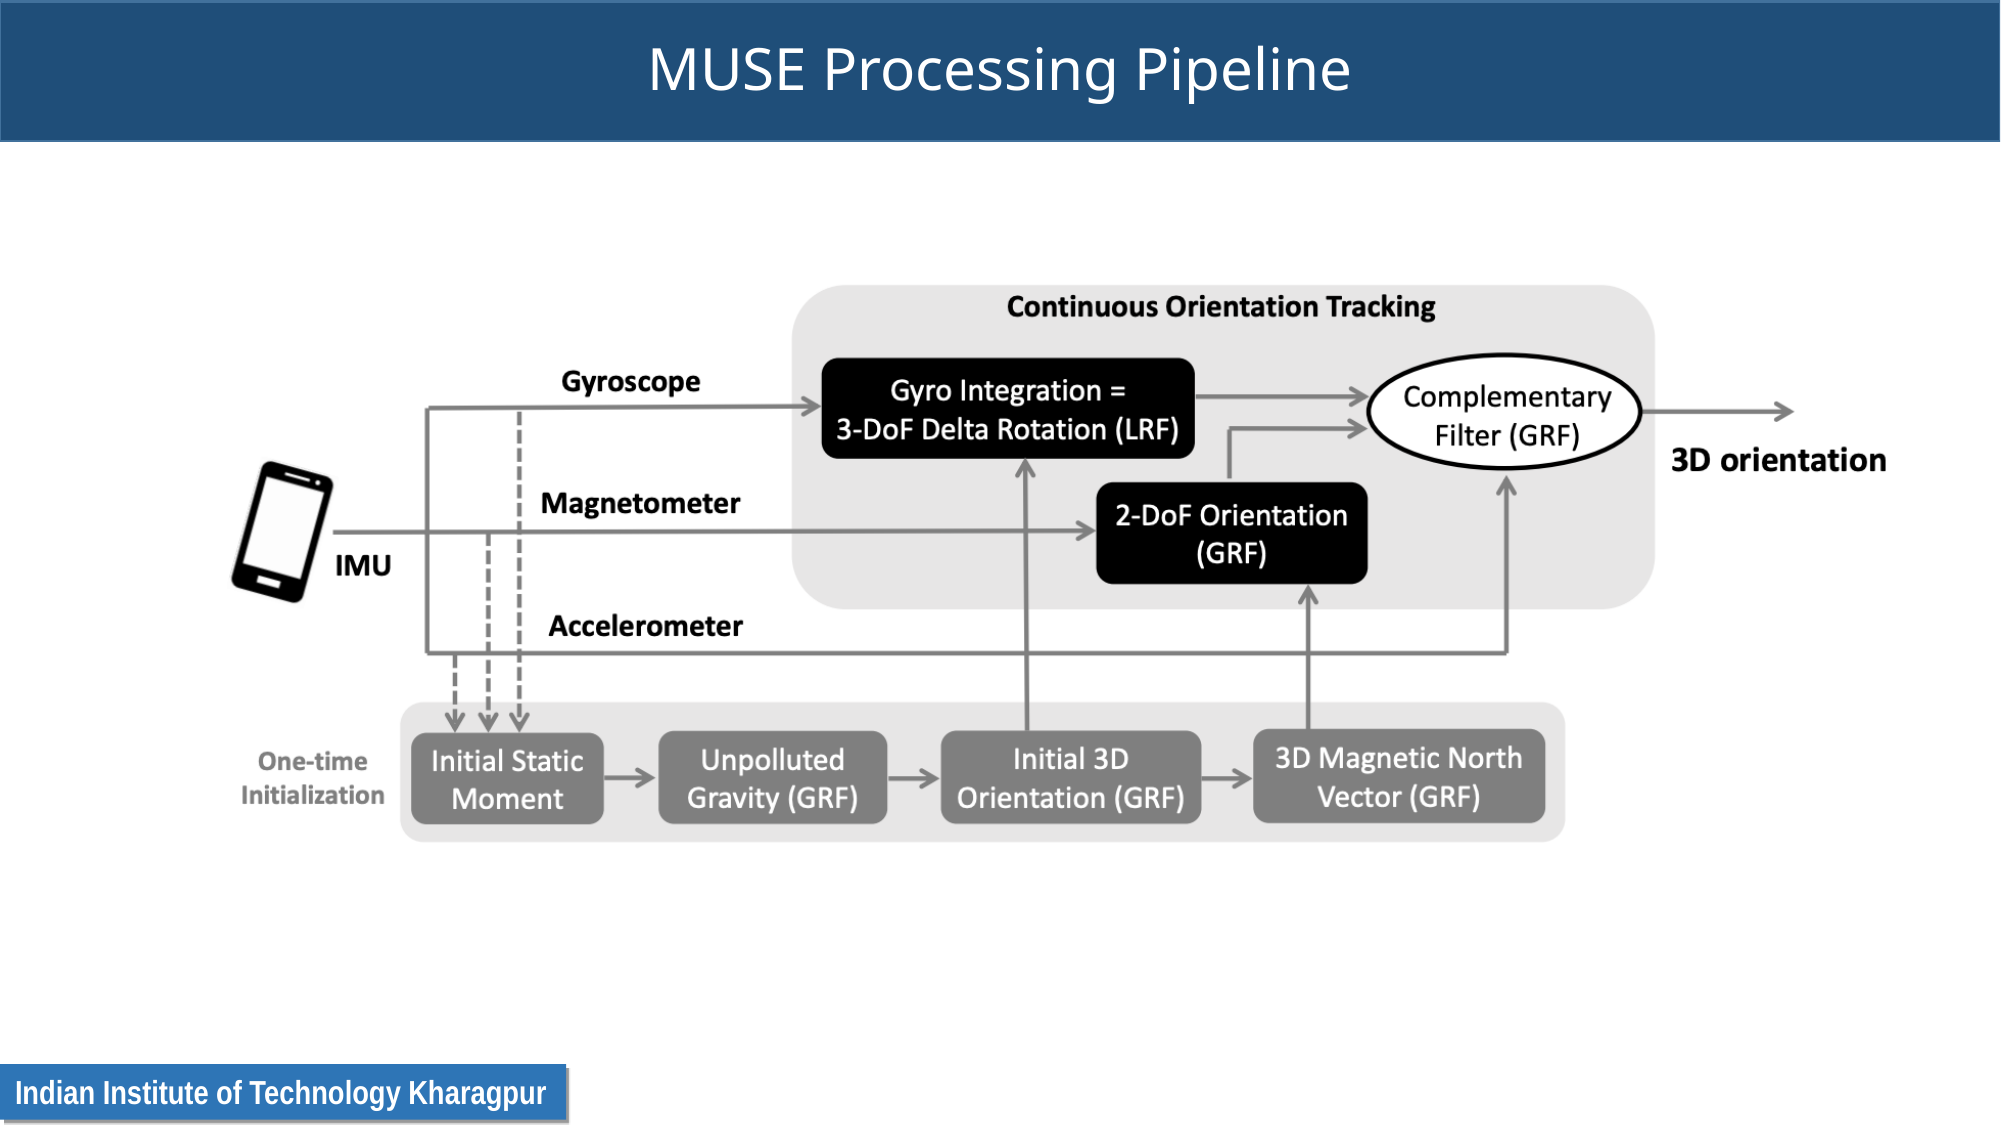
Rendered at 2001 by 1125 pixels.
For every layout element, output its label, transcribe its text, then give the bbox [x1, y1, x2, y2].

title MUSE Processing Pipeline [0, 1, 2000, 141]
picture [171, 250, 1906, 852]
